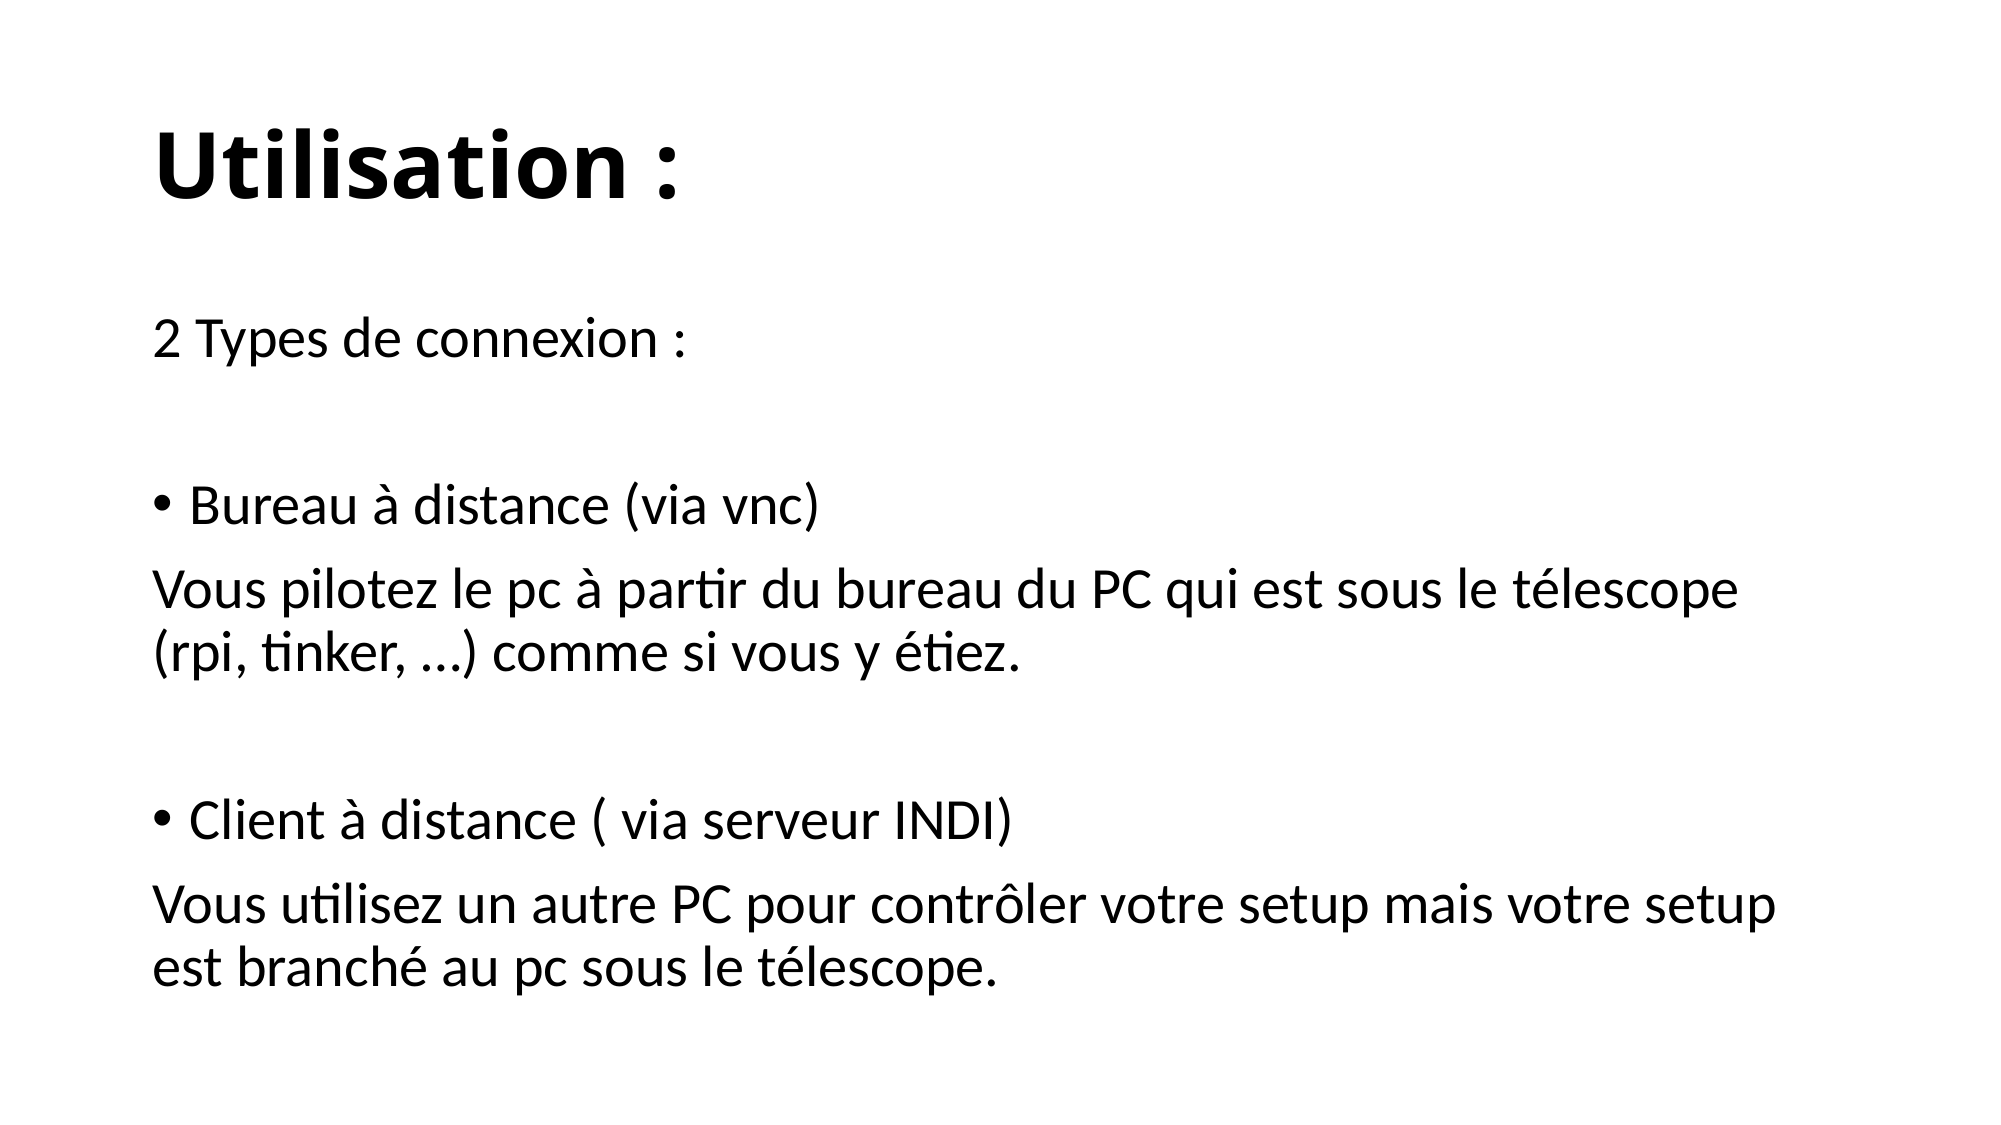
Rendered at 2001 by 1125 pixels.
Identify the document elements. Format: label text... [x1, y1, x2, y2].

title Utilisation : [137, 59, 1863, 278]
list 2 Types de connexion : Bureau à distance (via vnc) Vous pilotez le pc à partir du bureau du PC qui est sous le télescope (rpi, tinker, …) comme si vous y étiez. Client à distance ( via serveur INDI) Vous utilisez un autre PC pour contrôler votre setup mais votre setup est branché au pc sous le télescope. [137, 299, 1863, 1014]
